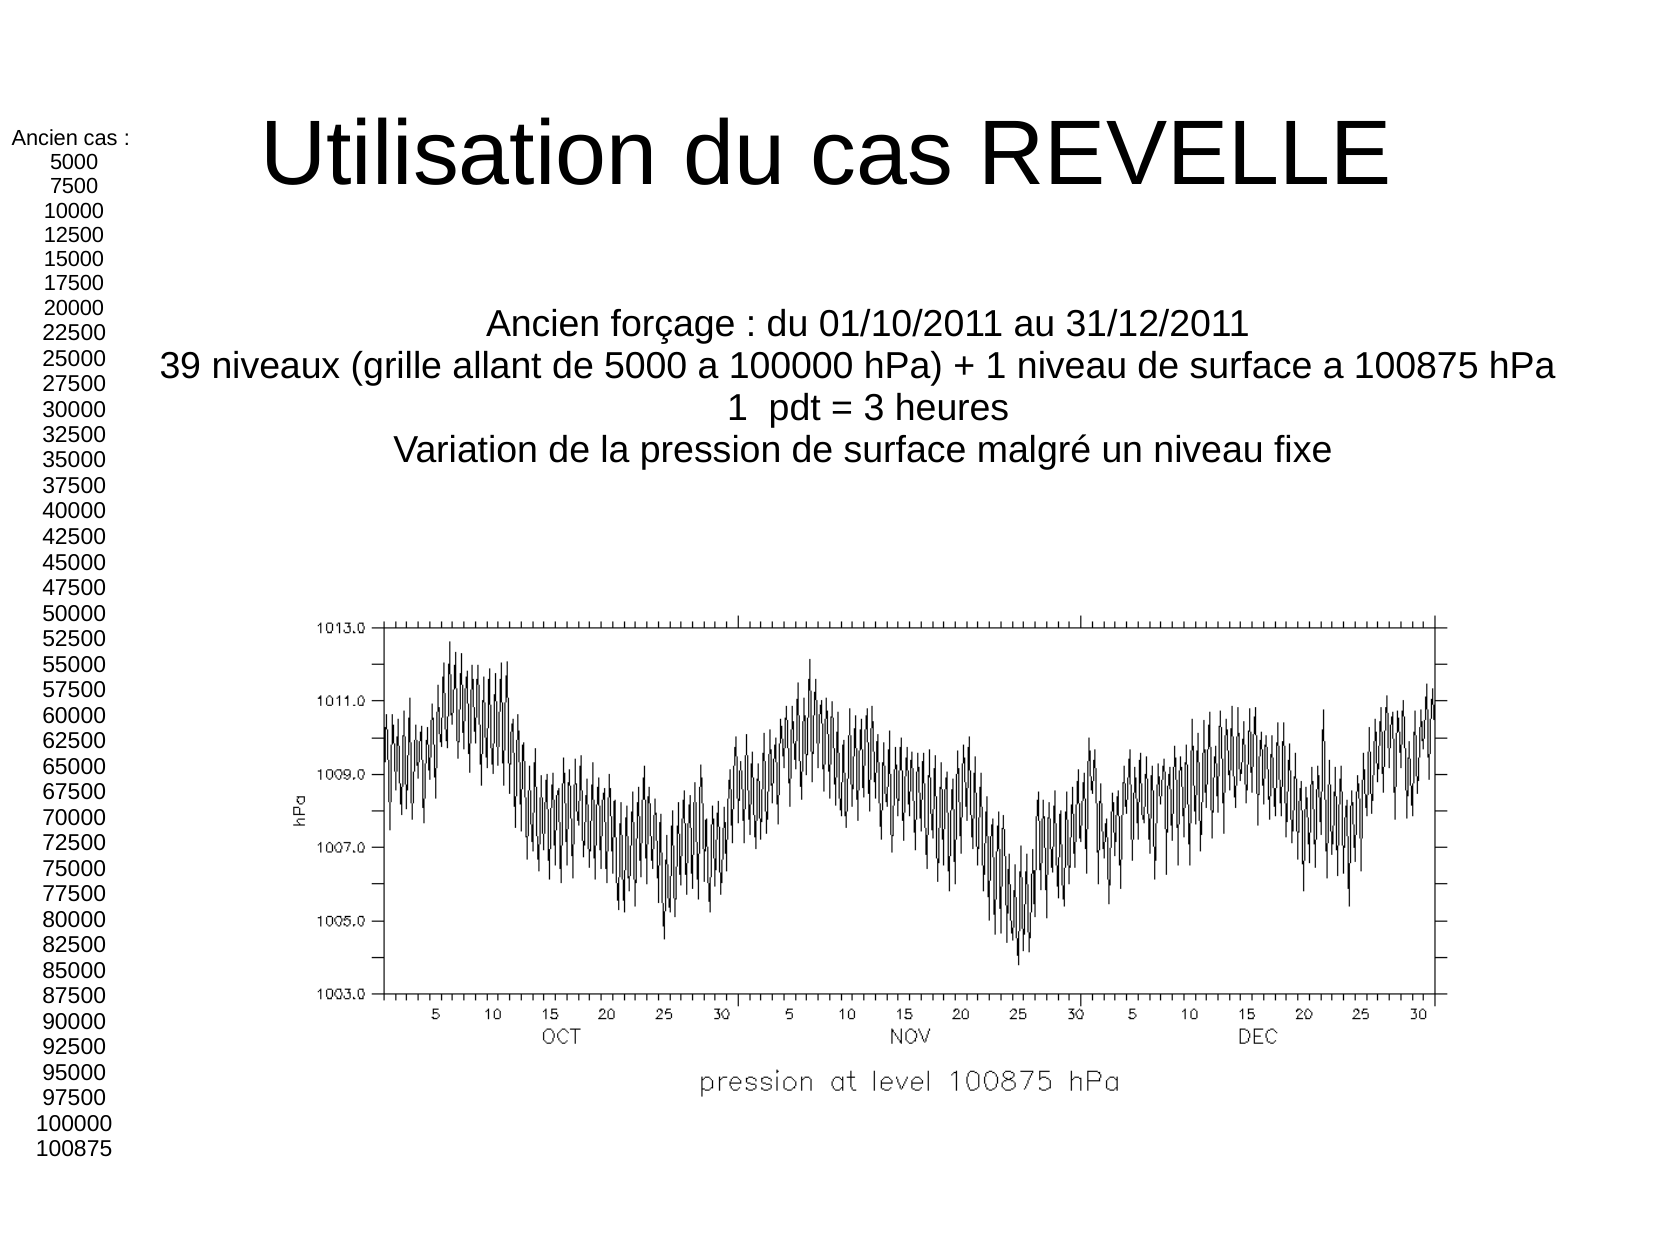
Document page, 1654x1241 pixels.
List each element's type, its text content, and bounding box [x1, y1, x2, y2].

picture [271, 496, 1533, 1126]
text_box Ancien cas : 5000 7500 10000 12500 15000 17500 20000 22500 25000 27500 30000 32500 35000 37500 40000 42500 45000 47500 50000 52500 55000 57500 60000 62500 65000 67500 70000 72500 75000 77500 80000 82500 85000 87500 90000 92500 95000 97500 100000 100875 [0, 118, 178, 1241]
text_box Ancien forçage : du 01/10/2011 au 31/12/2011 39 niveaux (grille allant de 5000 a 100000 hPa) + 1 niveau de surface a 100875 hPa 1 pdt = 3 heures Variation de la pression de surface malgré un niveau fixe [178, 295, 1630, 563]
title Utilisation du cas REVELLE [82, 49, 1571, 257]
